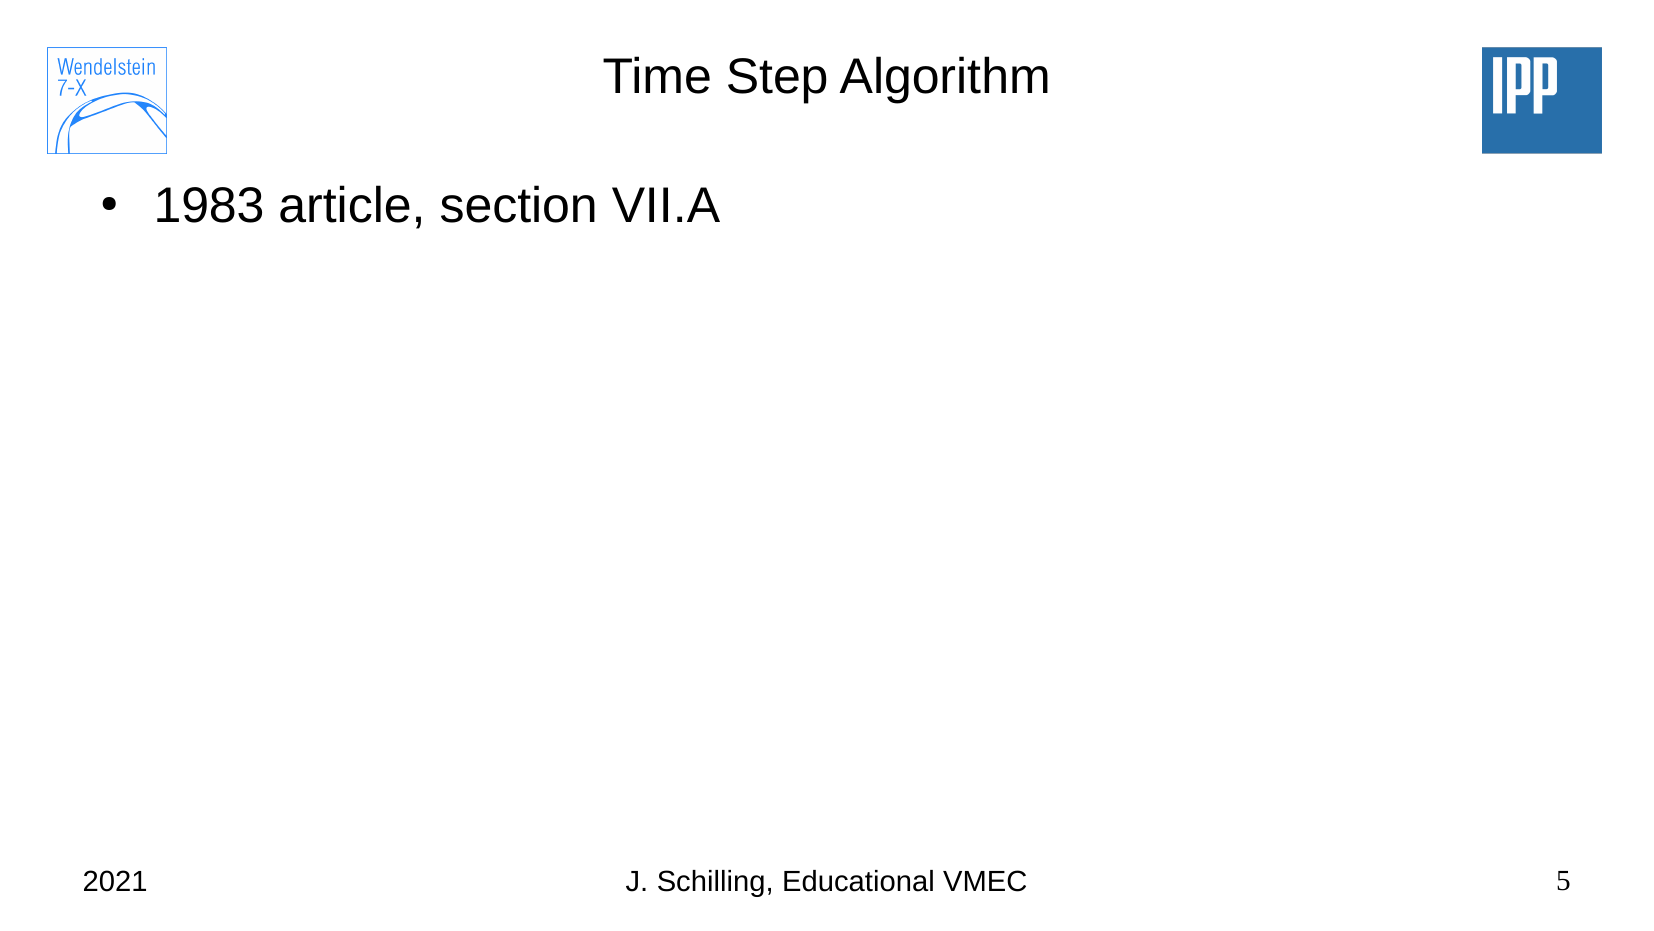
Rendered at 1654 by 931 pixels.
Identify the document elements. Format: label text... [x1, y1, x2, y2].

list 1983 article, section VII.A [82, 177, 1571, 851]
picture [47, 47, 167, 154]
picture [1482, 47, 1602, 154]
title Time Step Algorithm [248, 37, 1406, 116]
